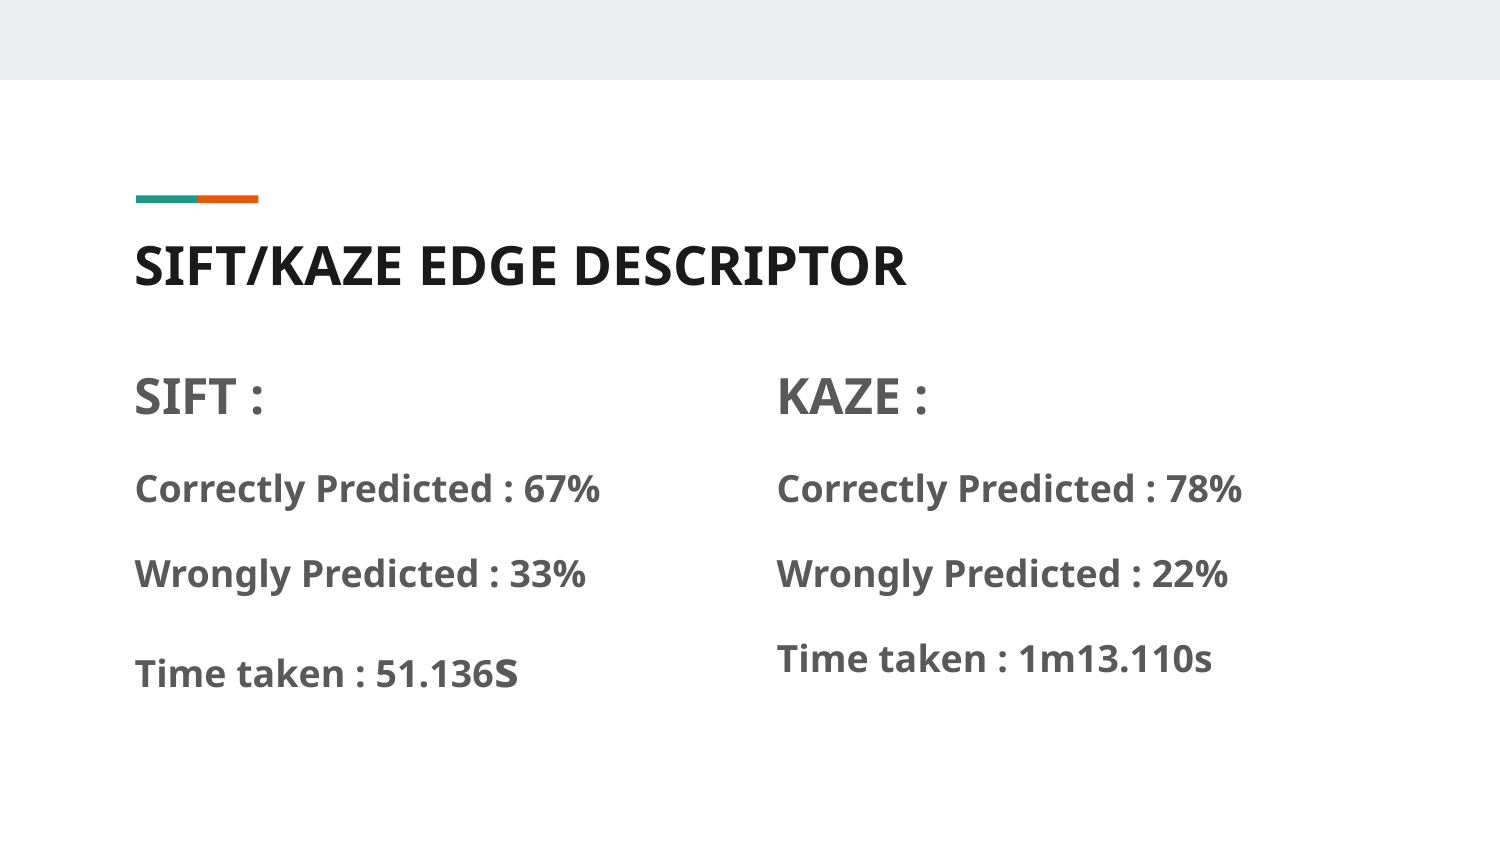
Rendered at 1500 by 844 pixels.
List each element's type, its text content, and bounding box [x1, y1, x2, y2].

list SIFT : Correctly Predicted : 67% Wrongly Predicted : 33% Time taken : 51.136s [119, 341, 739, 712]
title SIFT/KAZE EDGE DESCRIPTOR [119, 216, 1381, 305]
list KAZE : Correctly Predicted : 78% Wrongly Predicted : 22% Time taken : 1m13.110s [761, 341, 1381, 712]
